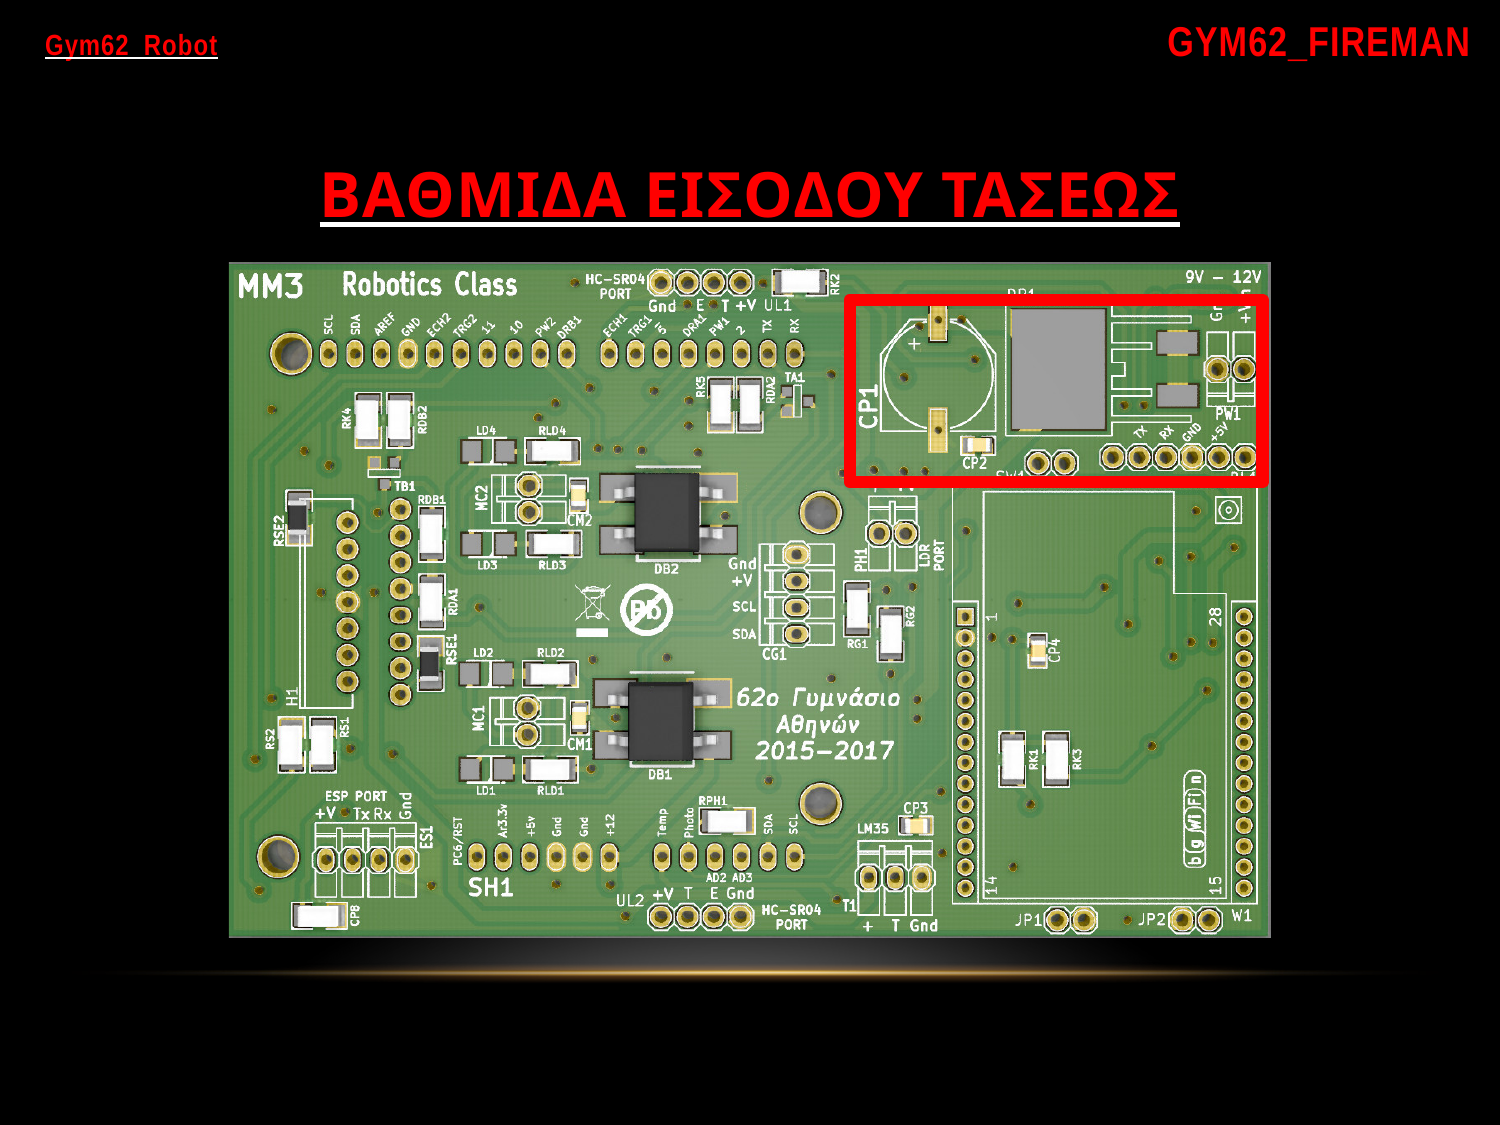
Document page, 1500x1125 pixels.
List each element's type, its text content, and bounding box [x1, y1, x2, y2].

picture [0, 0, 1500, 1125]
text_box Βαθμιδα εισοδου τασεωσ [99, 49, 1400, 238]
text_box Gym62_FireMan [1143, 9, 1494, 73]
text_box Gym62_Robot [24, 6, 238, 69]
